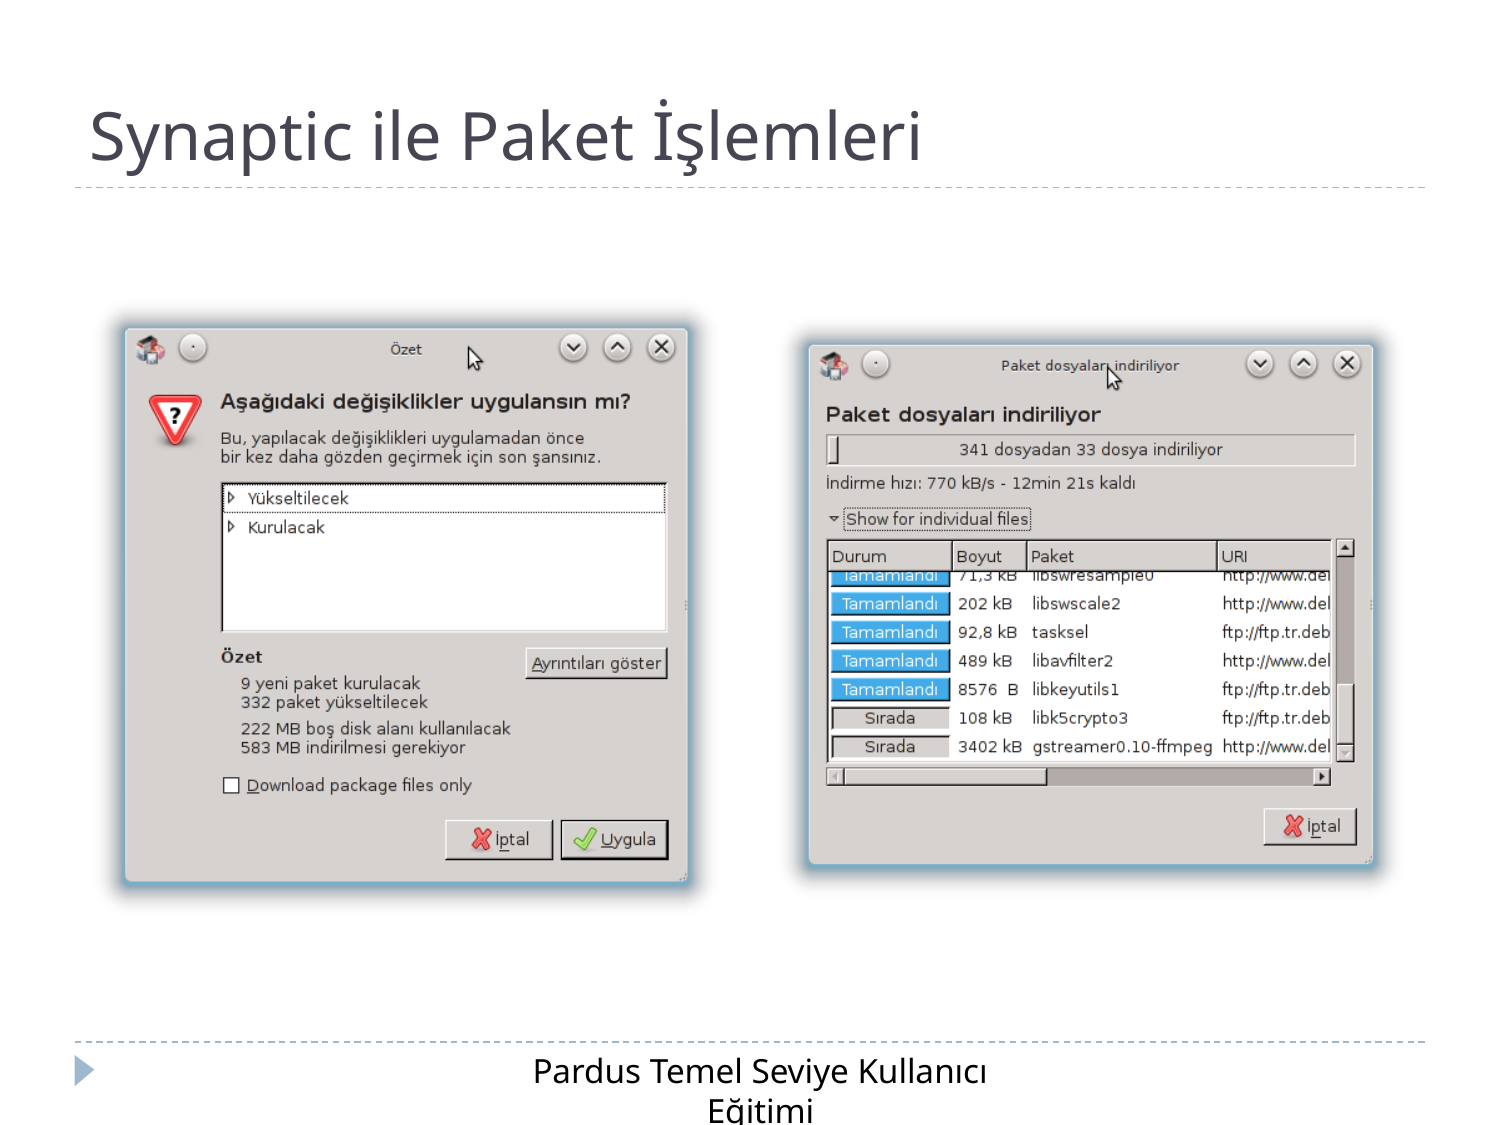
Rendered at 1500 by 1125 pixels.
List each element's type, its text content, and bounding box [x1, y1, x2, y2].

picture [75, 278, 738, 932]
title Synaptic ile Paket İşlemleri [75, 37, 1425, 188]
picture [759, 295, 1423, 914]
